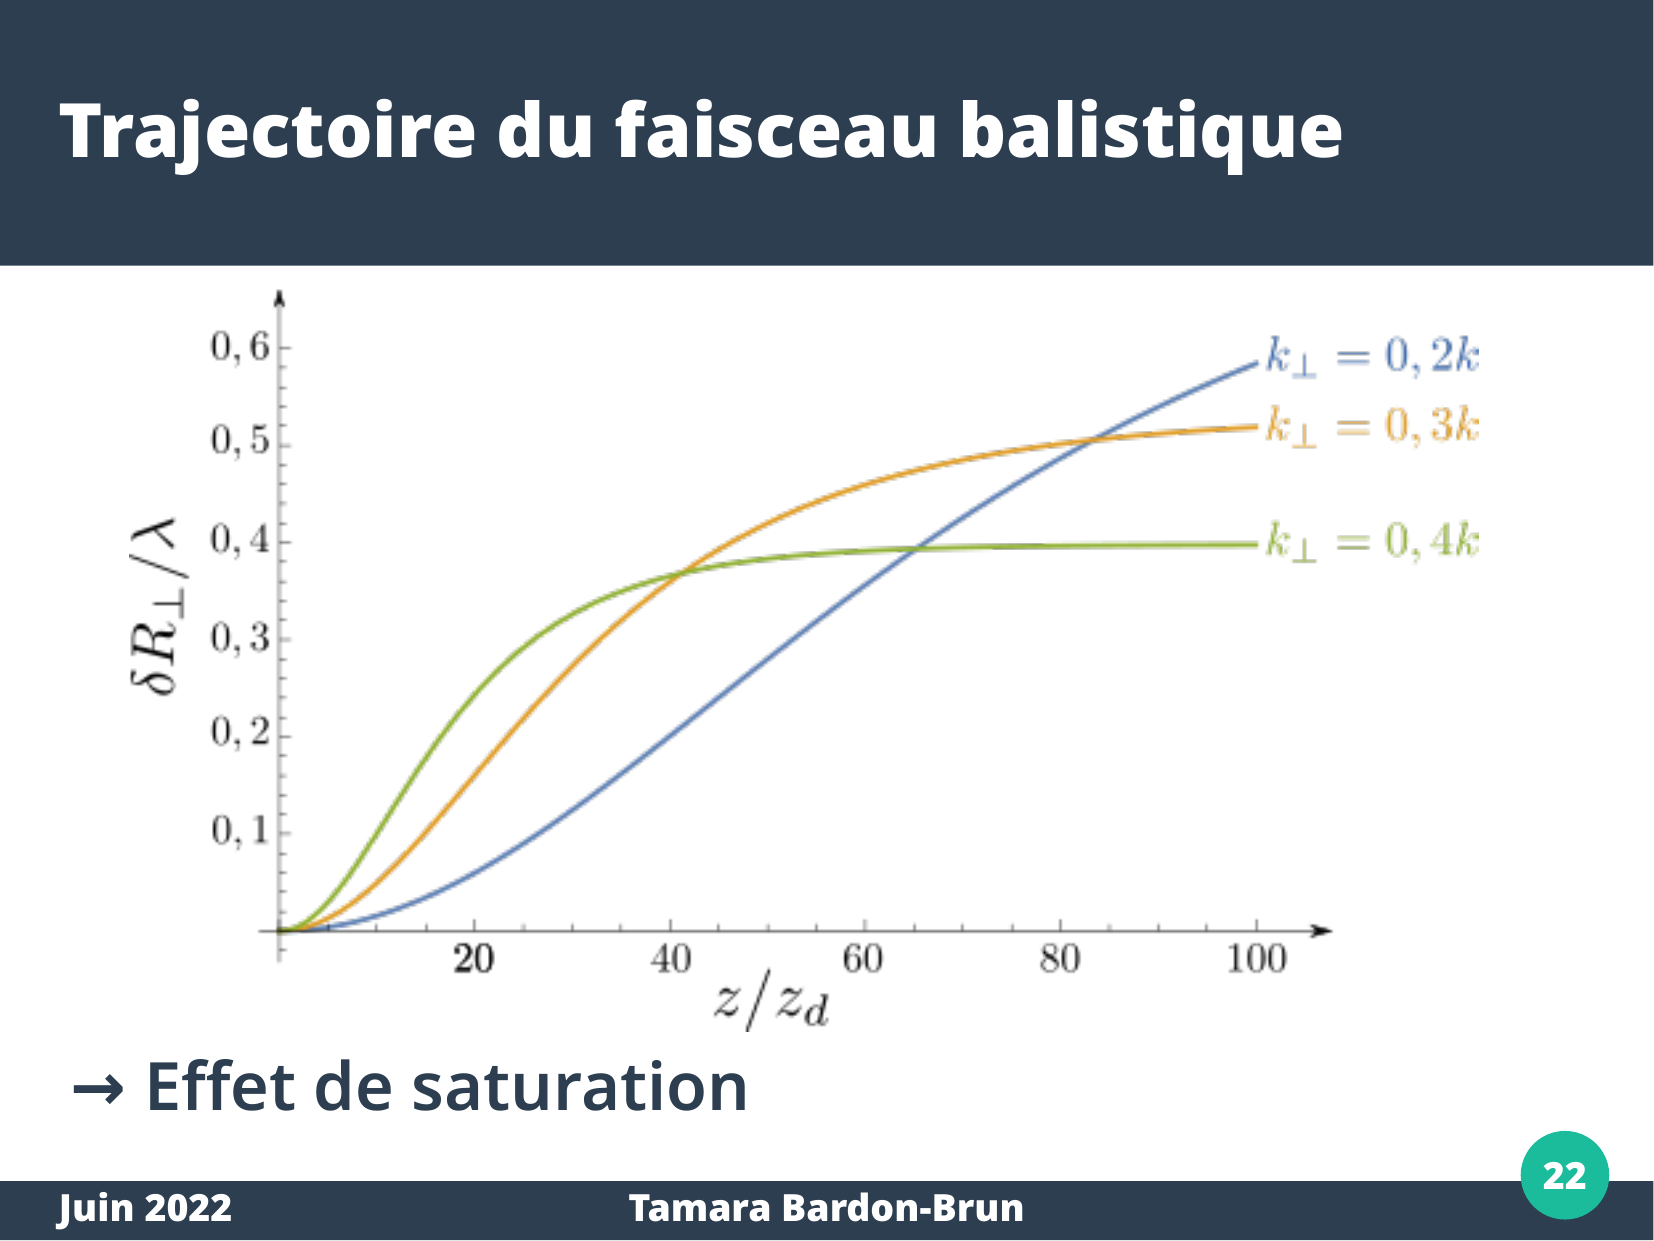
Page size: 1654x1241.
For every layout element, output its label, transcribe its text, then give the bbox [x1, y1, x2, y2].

picture [129, 289, 1479, 1032]
title Trajectoire du faisceau balistique [59, 49, 1595, 207]
list → Effet de saturation [0, 1039, 1536, 1241]
